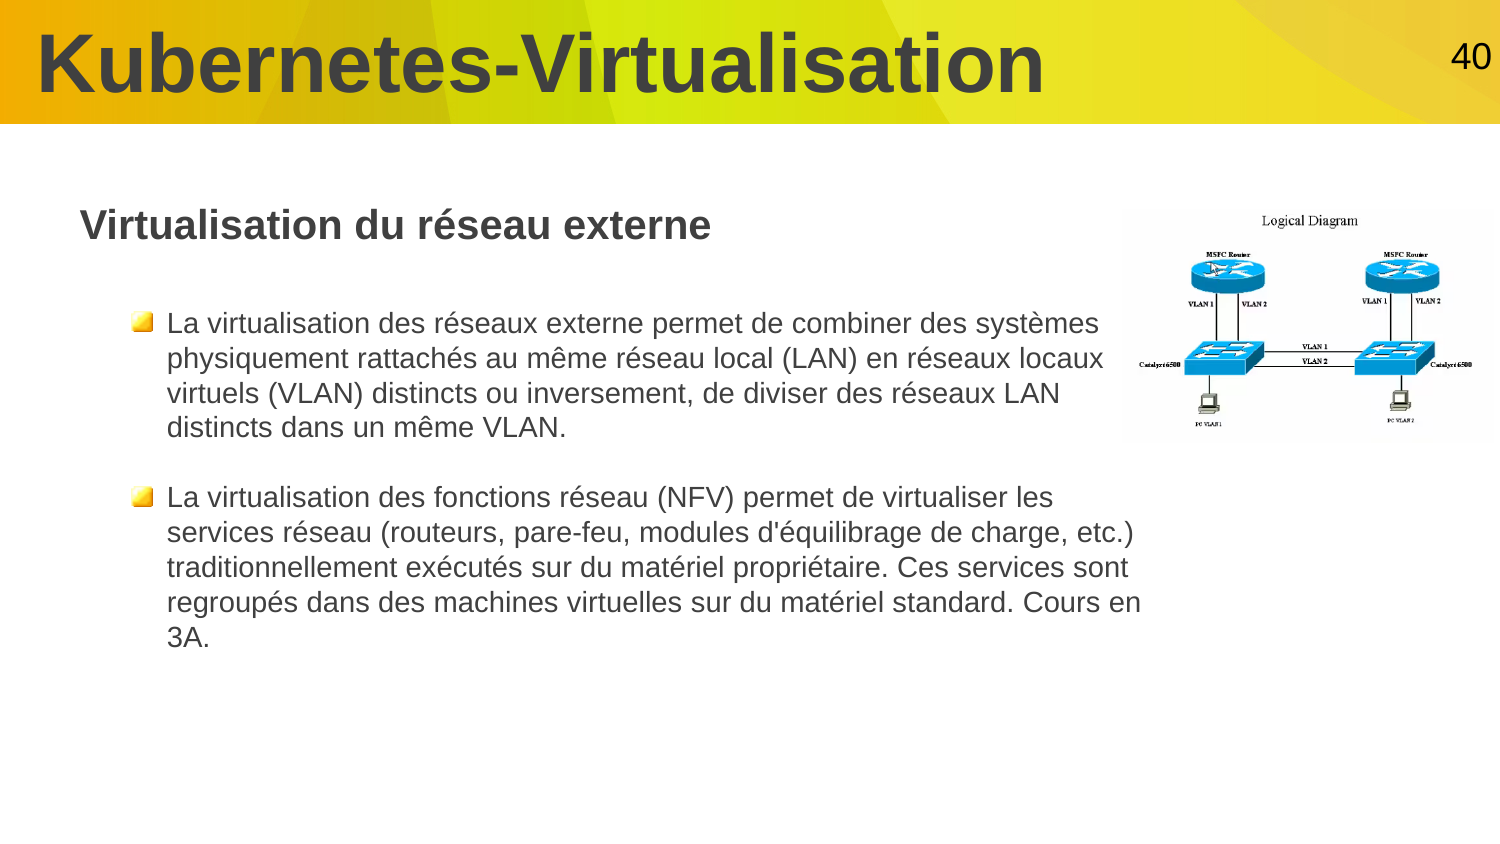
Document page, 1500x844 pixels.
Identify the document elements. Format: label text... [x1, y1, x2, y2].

text_box <numéro> [1321, 35, 1493, 106]
text_box La virtualisation des réseaux externe permet de combiner des systèmes physiquement rattachés au même réseau local (LAN) en réseaux locaux virtuels (VLAN) distincts ou inversement, de diviser des réseaux LAN distincts dans un même VLAN. La virtualisation des fonctions réseau (NFV) permet de virtualiser les services réseau (routeurs, pare-feu, modules d'équilibrage de charge, etc.) traditionnellement exécutés sur du matériel propriétaire. Ces services sont regroupés dans des machines virtuelles sur du matériel standard. Cours en 3A. [66, 296, 1182, 721]
text_box Virtualisation du réseau externe [64, 185, 1459, 261]
text_box Kubernetes-Virtualisation [0, 0, 1498, 130]
picture [0, 0, 1500, 844]
